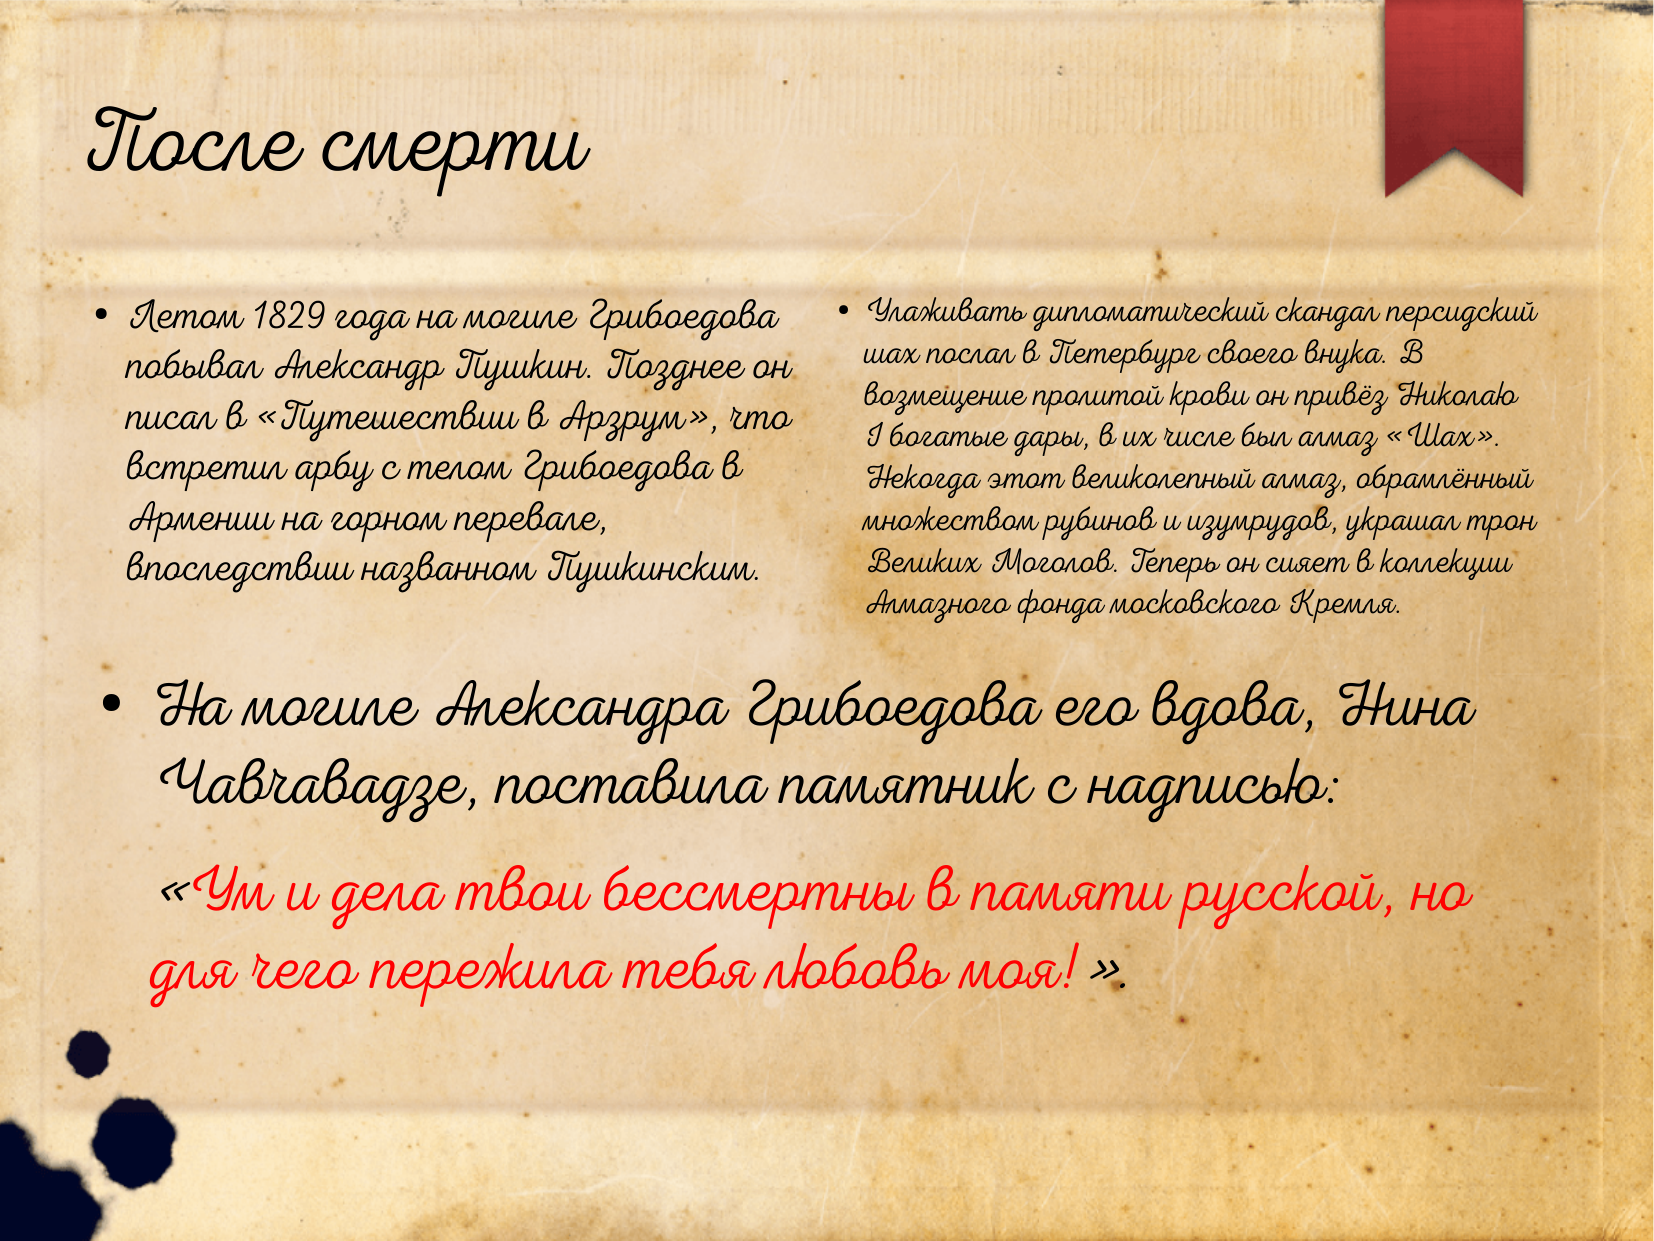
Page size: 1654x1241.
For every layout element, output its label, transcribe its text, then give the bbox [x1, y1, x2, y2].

list На могиле Александра Грибоедова его вдова, Нина Чавчавадзе, поставила памятник с надписью: «Ум и дела твои бессмертны в памяти русской, но для чего пережила тебя любовь моя!». [82, 665, 1538, 1009]
list Улаживать дипломатический скандал персидский шах послал в Петербург своего внука. В возмещение пролитой крови он привёз Николаю I богатые дары, в их числе был алмаз «Шах». Некогда этот великолепный алмаз, обрамлённый множеством рубинов и изумрудов, украшал трон Великих Моголов. Теперь он сияет в коллекции Алмазного фонда московского Кремля. [828, 290, 1539, 634]
picture [0, 0, 1654, 1241]
list Летом 1829 года на могиле Грибоедова побывал Александр Пушкин. Позднее он писал в «Путешествии в Арзрум», что встретил арбу с телом Грибоедова в Армении на горном перевале, впоследствии названном Пушкинским. [82, 290, 793, 634]
title После смерти [82, 41, 1347, 245]
